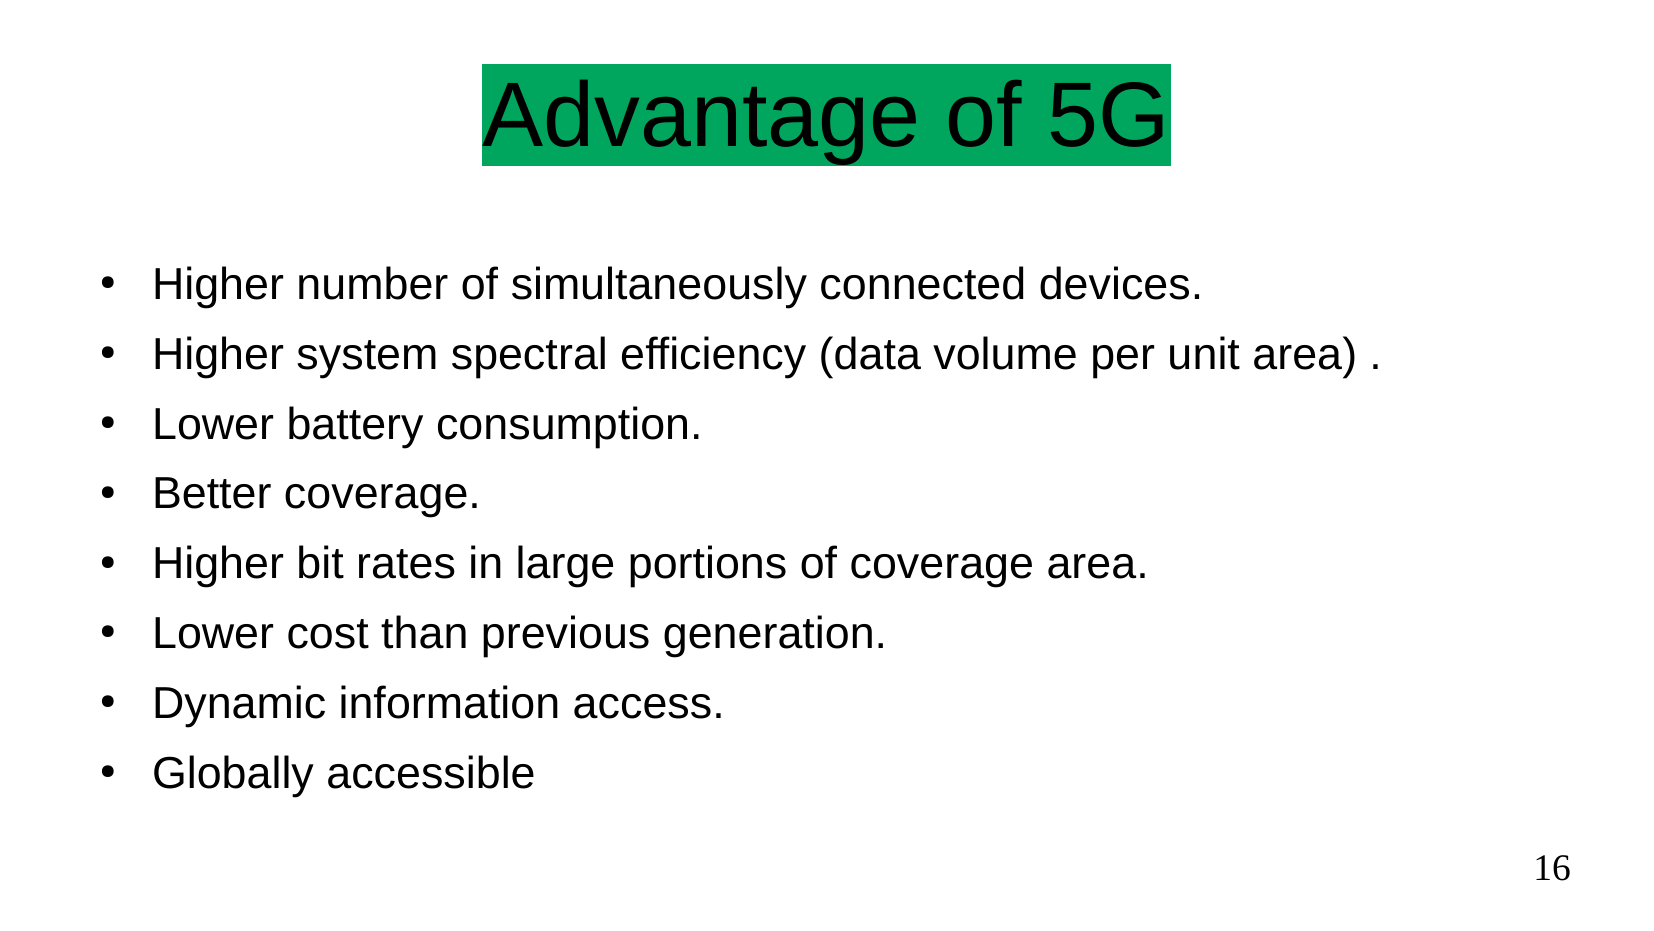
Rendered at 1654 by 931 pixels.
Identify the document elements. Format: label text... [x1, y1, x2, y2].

text_box 16 [1185, 847, 1571, 912]
list Higher number of simultaneously connected devices. Higher system spectral efficiency (data volume per unit area) . Lower battery consumption. Better coverage. Higher bit rates in large portions of coverage area. Lower cost than previous generation. Dynamic information access. Globally accessible [82, 258, 1571, 799]
title Advantage of 5G [82, 37, 1571, 193]
